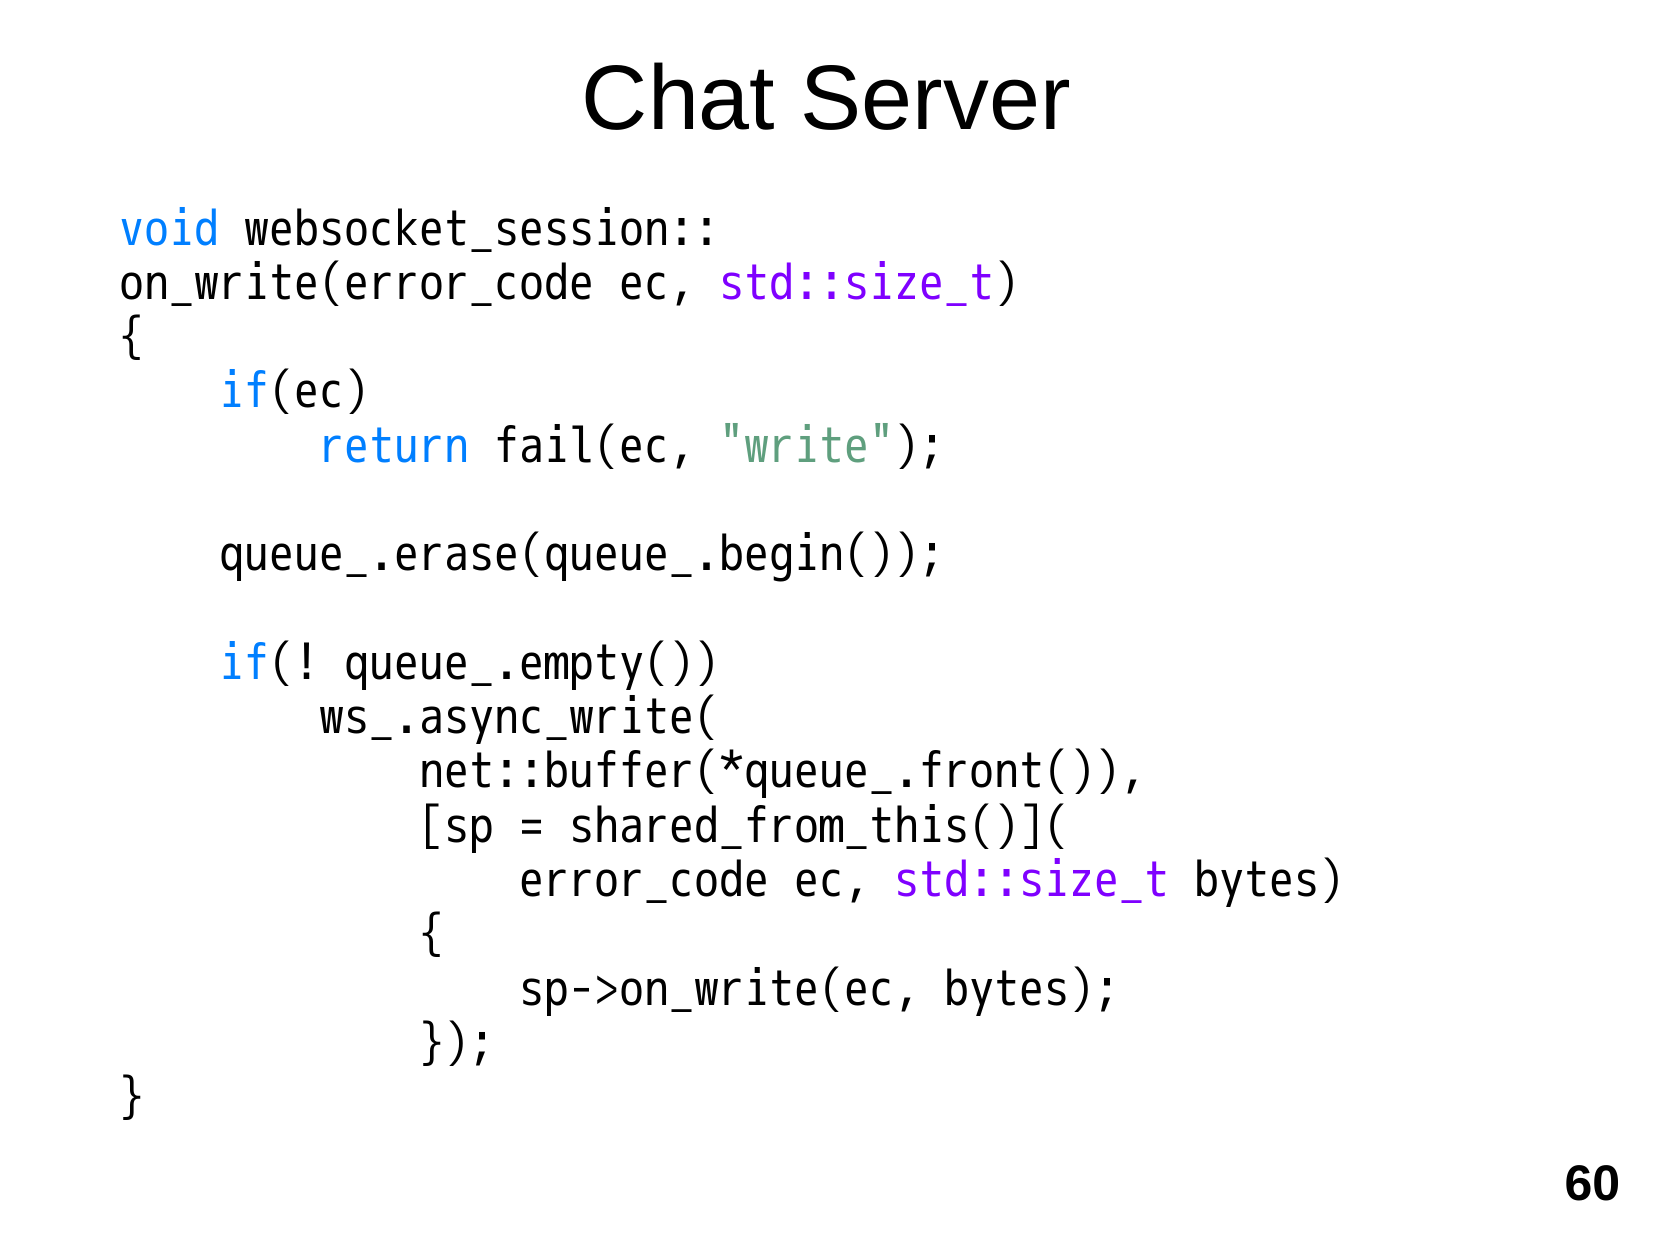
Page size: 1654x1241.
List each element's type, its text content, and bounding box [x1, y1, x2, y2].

title Chat Server [82, 15, 1571, 181]
text_box void websocket_session:: on_write(error_code ec, std::size_t) { if(ec) return fail(ec, "write"); queue_.erase(queue_.begin()); if(! queue_.empty()) ws_.async_write( net::buffer(*queue_.front()), [sp = shared_from_this()]( error_code ec, std::size_t bytes) { sp->on_write(ec, bytes); }); } [104, 195, 1575, 1133]
